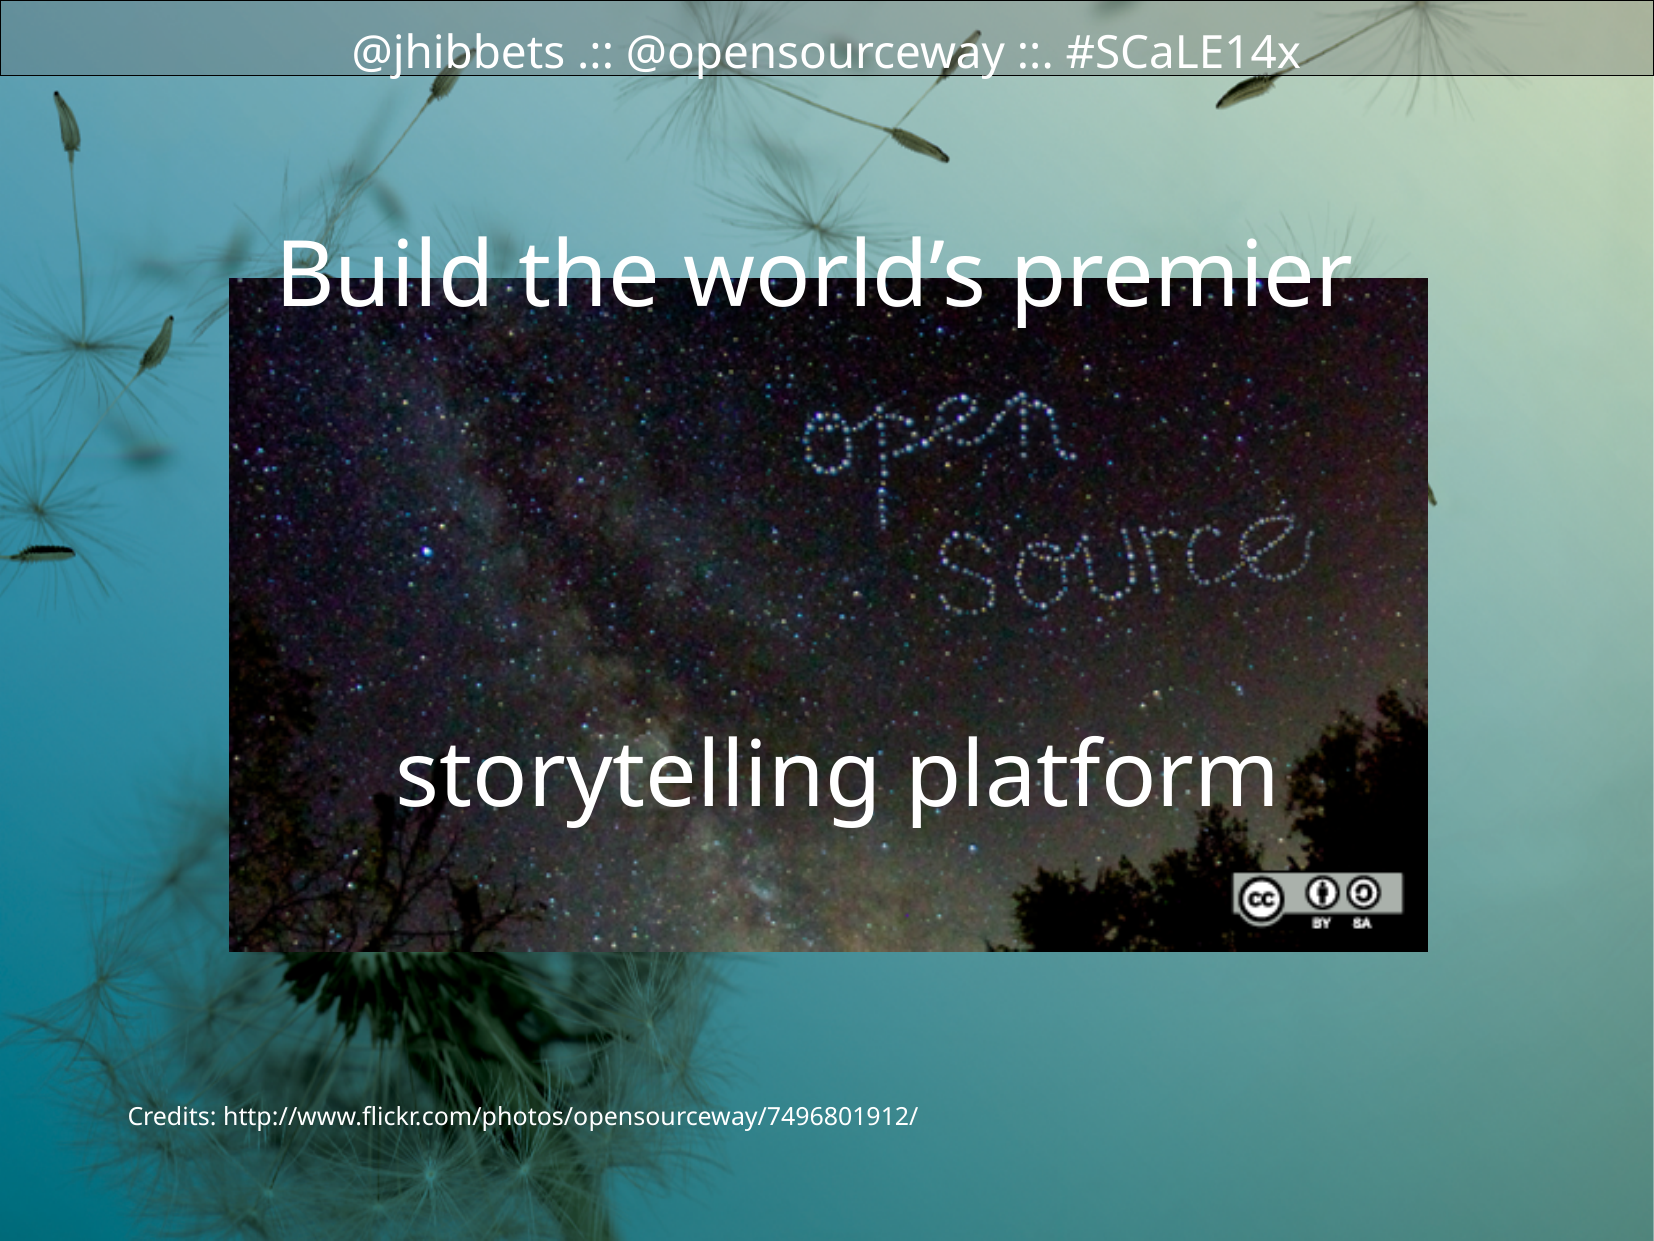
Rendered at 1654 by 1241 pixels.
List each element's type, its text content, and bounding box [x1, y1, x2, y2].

title Build the world’s premier storytelling platform [82, 291, 1571, 751]
text_box Credits: http://www.flickr.com/photos/opensourceway/7496801912/ [112, 1091, 1171, 1132]
picture [0, 76, 1654, 1241]
